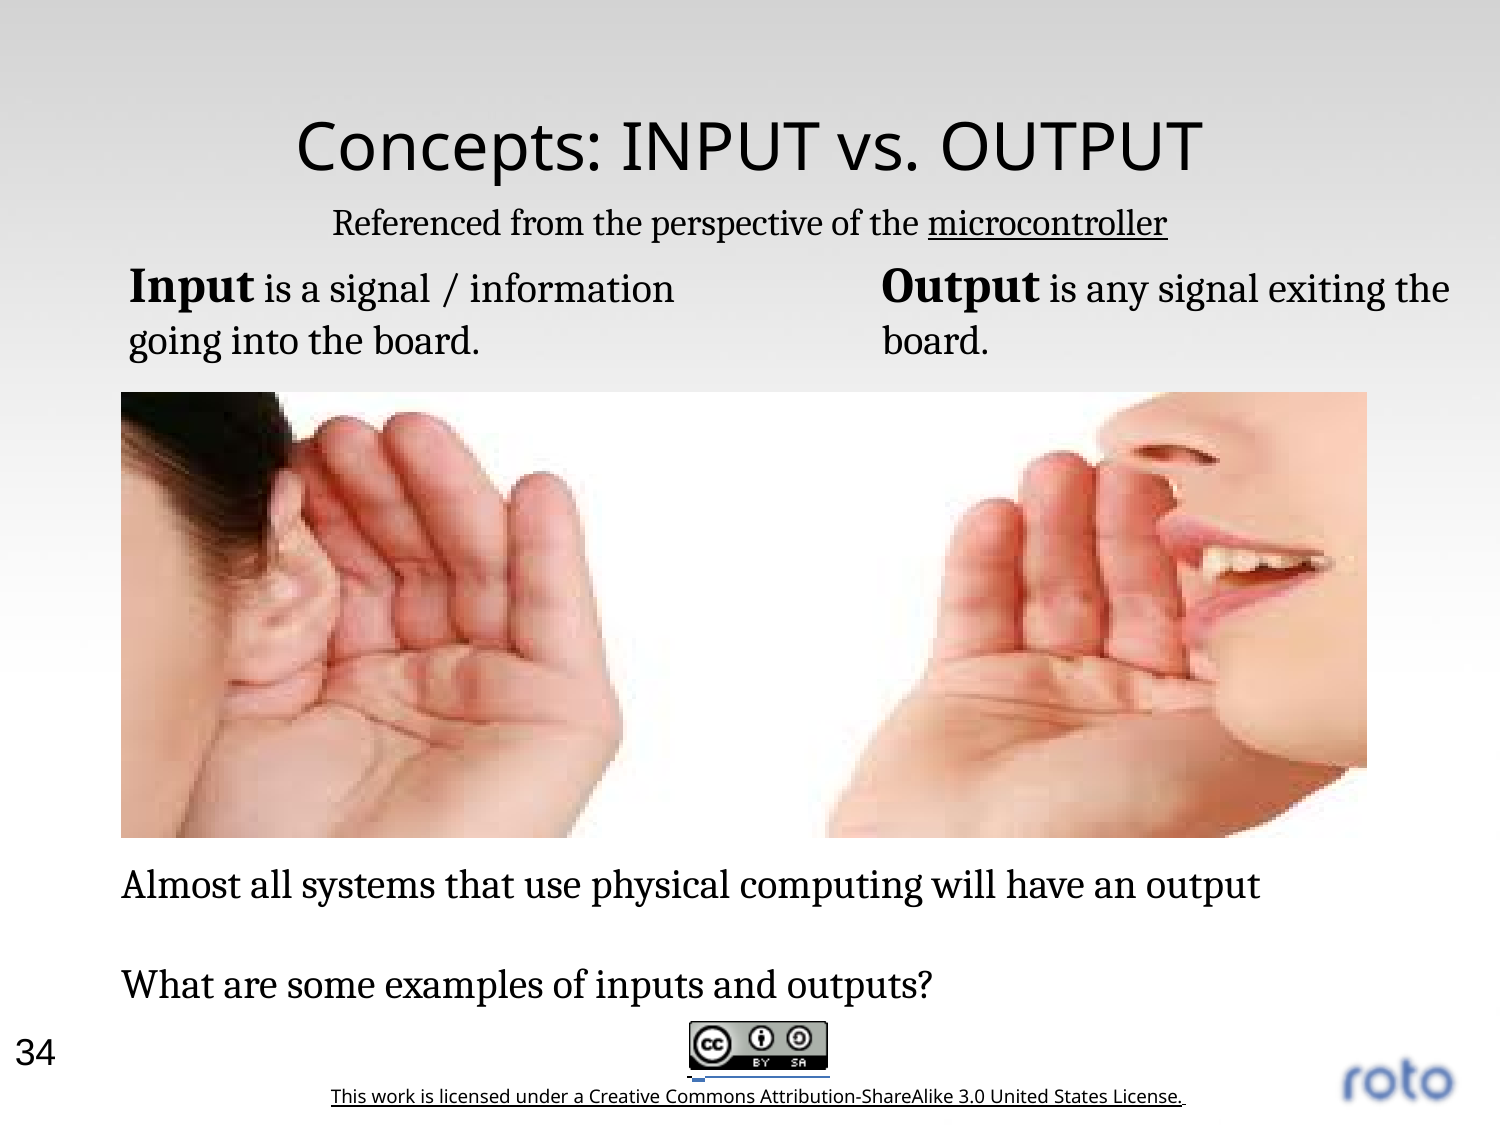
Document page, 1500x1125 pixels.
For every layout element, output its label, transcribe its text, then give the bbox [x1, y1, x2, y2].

text_box Output is any signal exiting the board. [866, 244, 1500, 470]
text_box Input is a signal / information going into the board. [114, 244, 752, 470]
text_box Almost all systems that use physical computing will have an output What are some examples of inputs and outputs? [106, 799, 1400, 1015]
picture [0, 0, 1500, 1125]
title Concepts: INPUT vs. OUTPUT [112, 49, 1388, 190]
list Referenced from the perspective of the microcontroller [112, 190, 1388, 300]
